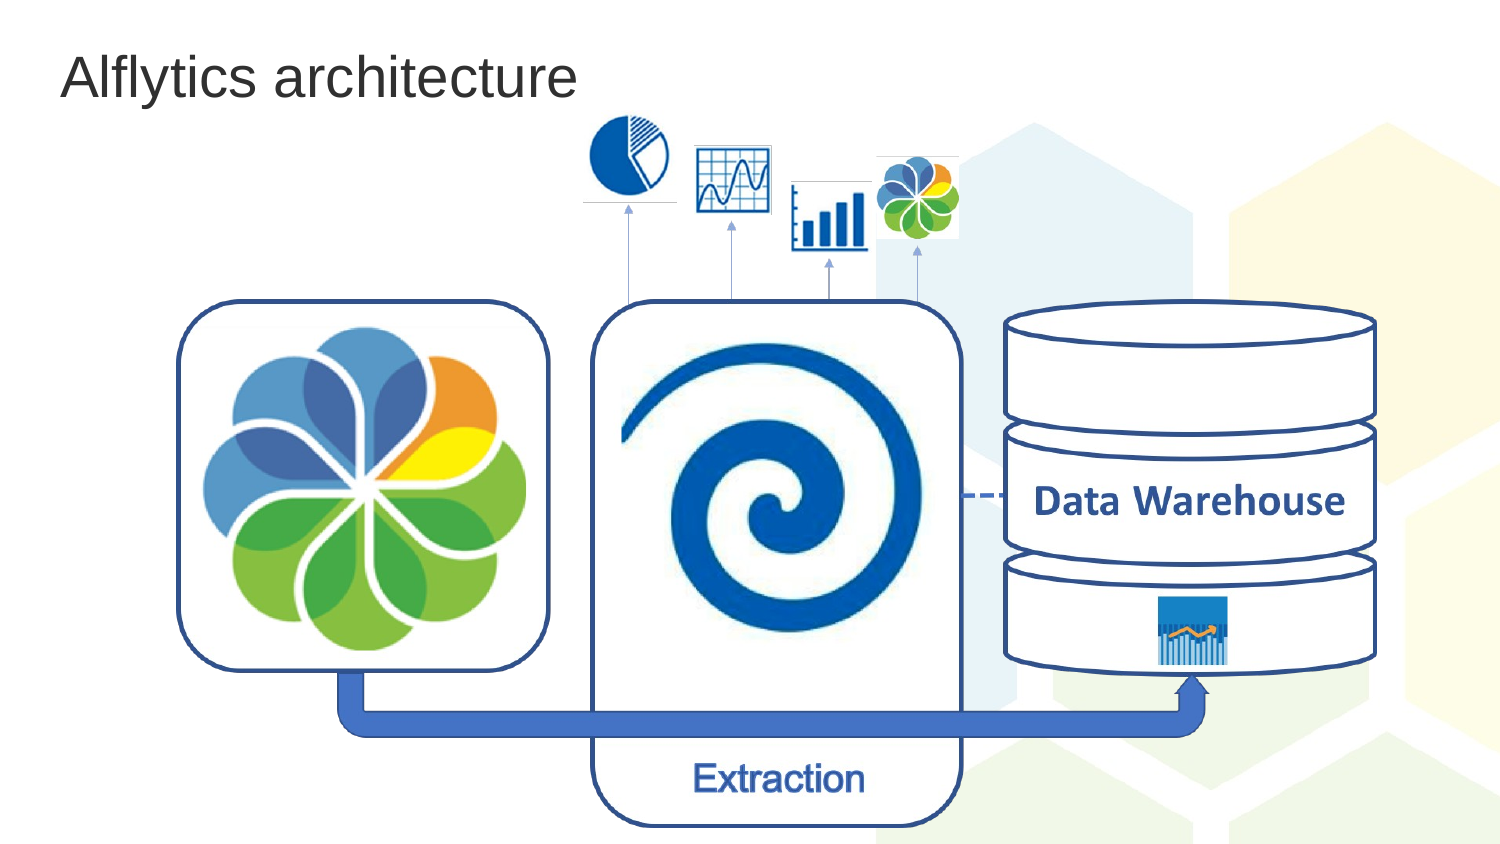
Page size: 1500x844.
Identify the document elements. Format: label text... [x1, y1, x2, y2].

title Alflytics architecture [45, 24, 1443, 118]
picture [0, 0, 1500, 844]
